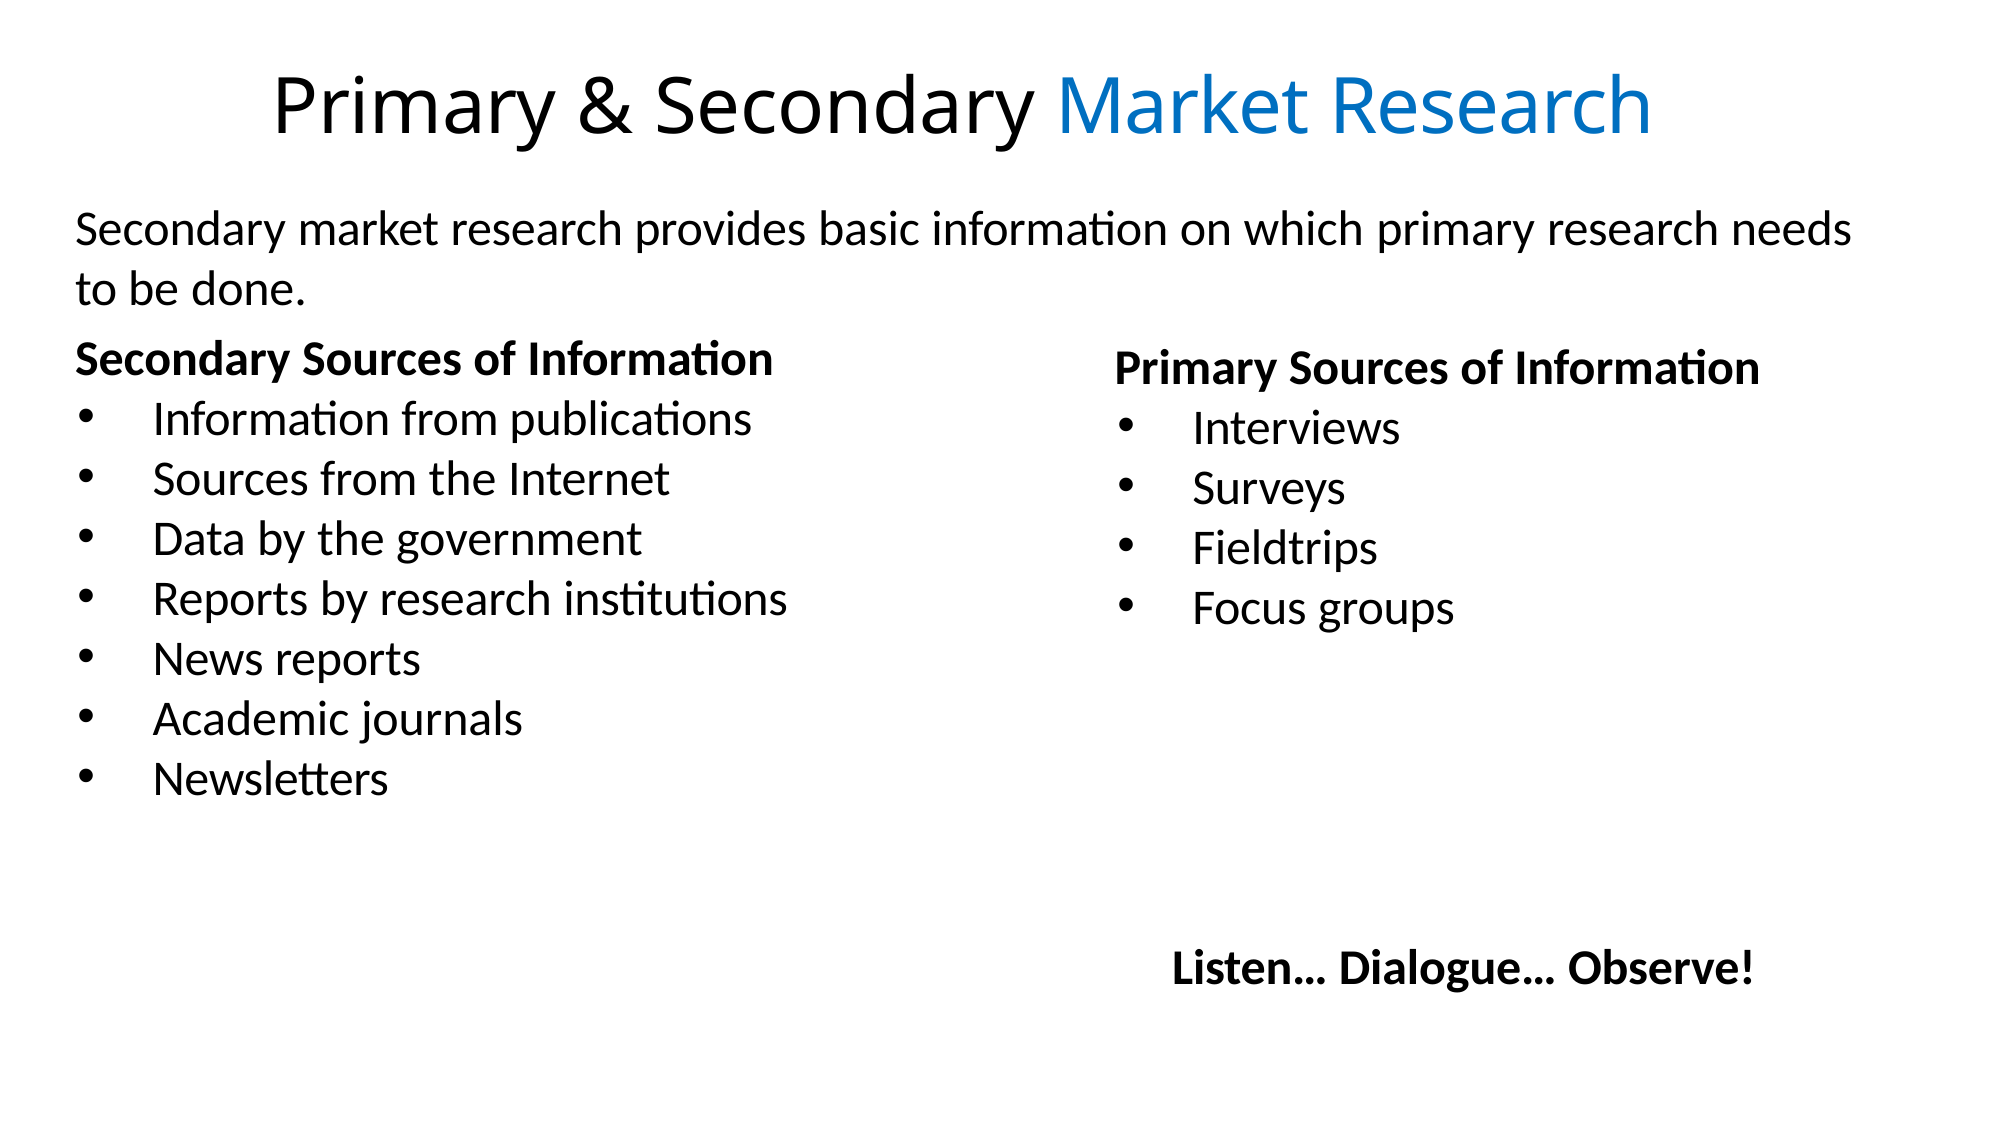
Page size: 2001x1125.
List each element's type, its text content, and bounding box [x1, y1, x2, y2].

text_box Secondary Sources of Information [72, 322, 779, 382]
text_box Interviews Surveys Fieldtrips Focus groups [1111, 391, 1459, 637]
text_box Primary Sources of Information [1111, 331, 1766, 396]
text_box Listen… Dialogue… Observe! [1169, 931, 1761, 996]
title Primary & Secondary Market Research [268, 52, 1734, 150]
text_box Information from publications Sources from the Internet Data by the government Reports by research institutions News reports Academic journals Newsletters [72, 382, 796, 810]
text_box Secondary market research provides basic information on which primary research needs to be done. [72, 192, 1868, 317]
